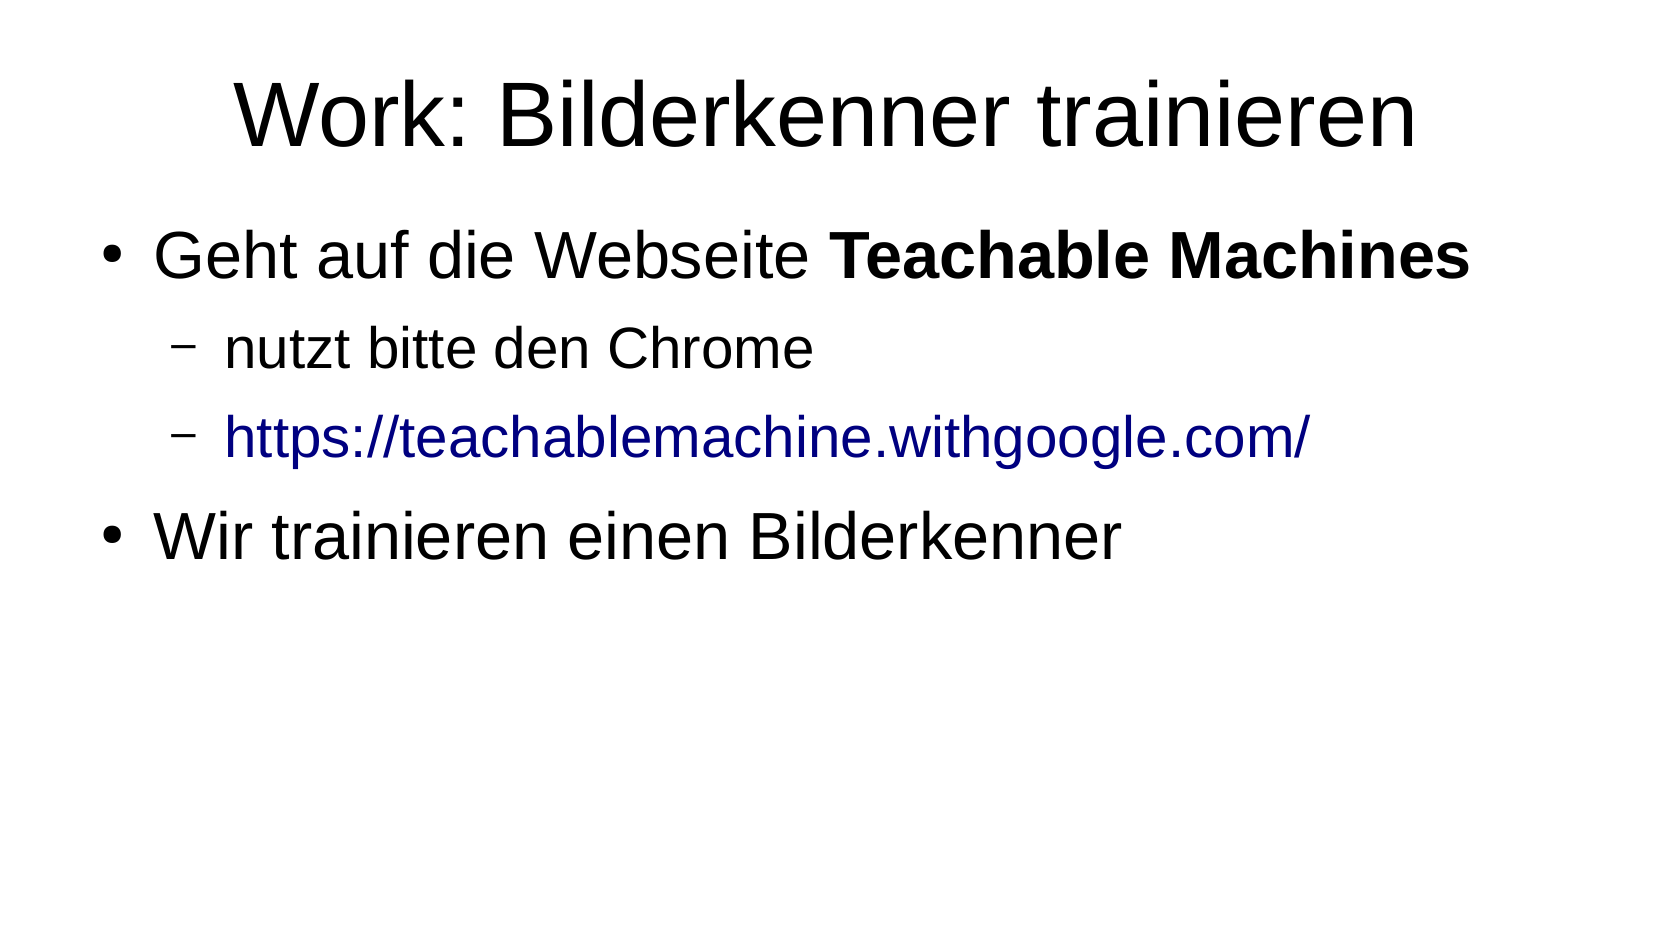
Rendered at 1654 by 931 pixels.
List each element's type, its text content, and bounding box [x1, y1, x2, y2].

title Work: Bilderkenner trainieren [82, 37, 1571, 193]
list Geht auf die Webseite Teachable Machines nutzt bitte den Chrome https://teachablemachine.withgoogle.com/ Wir trainieren einen Bilderkenner [82, 217, 1571, 758]
